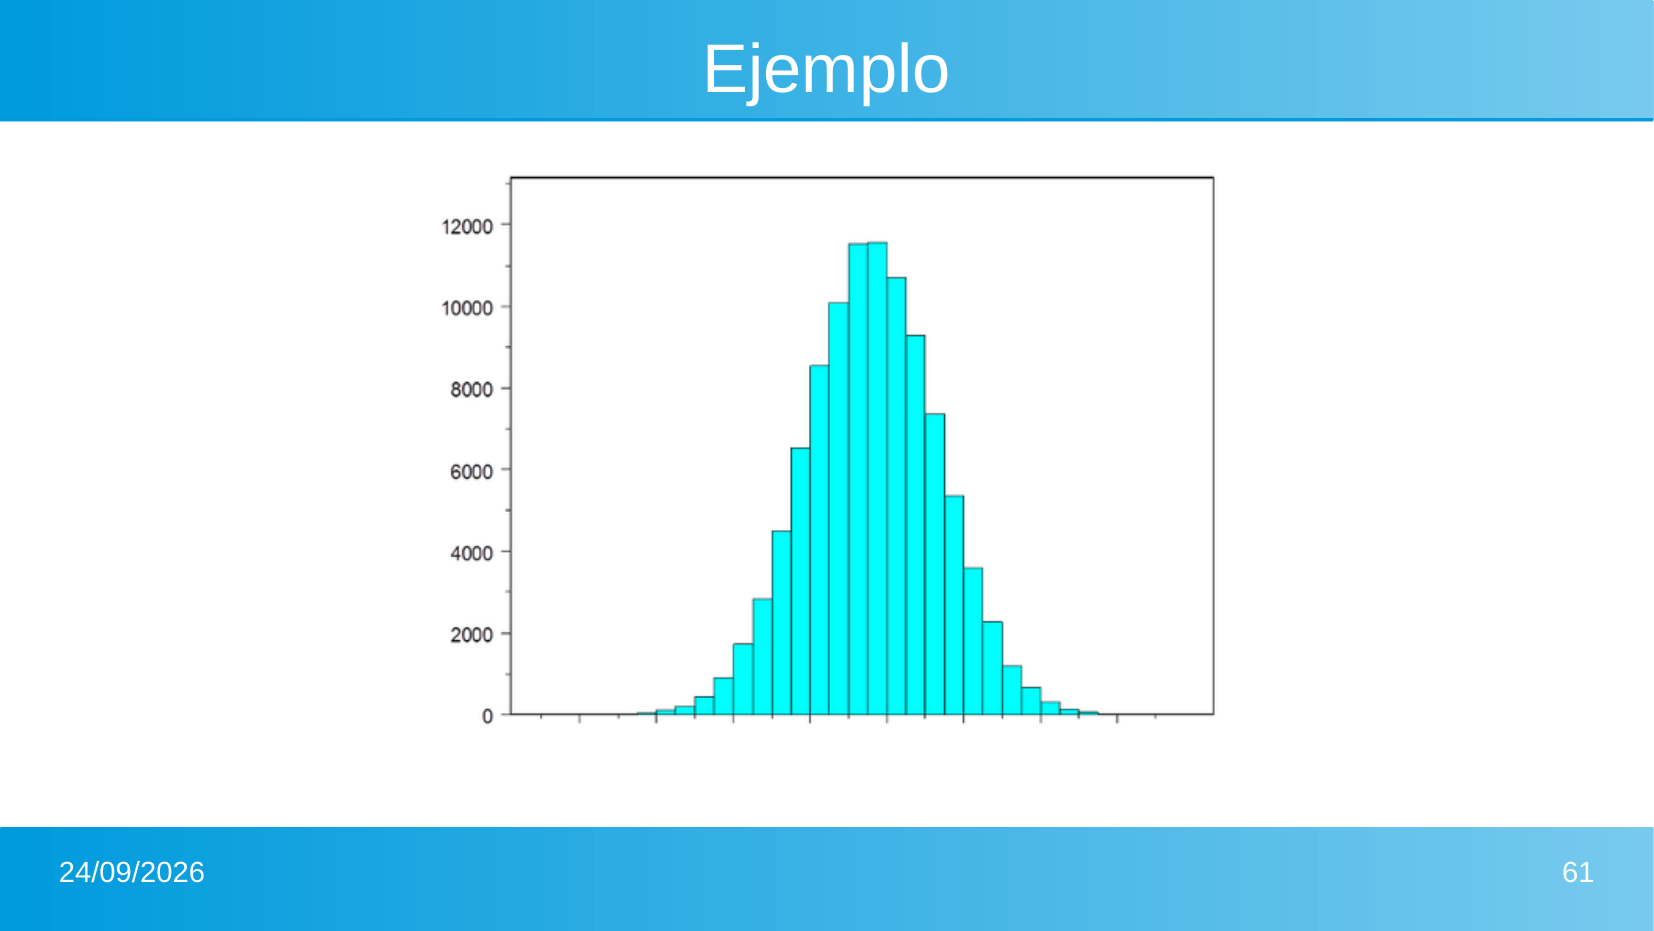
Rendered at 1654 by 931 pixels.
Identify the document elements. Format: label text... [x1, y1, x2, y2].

picture [431, 163, 1232, 734]
title Ejemplo [59, 29, 1595, 108]
